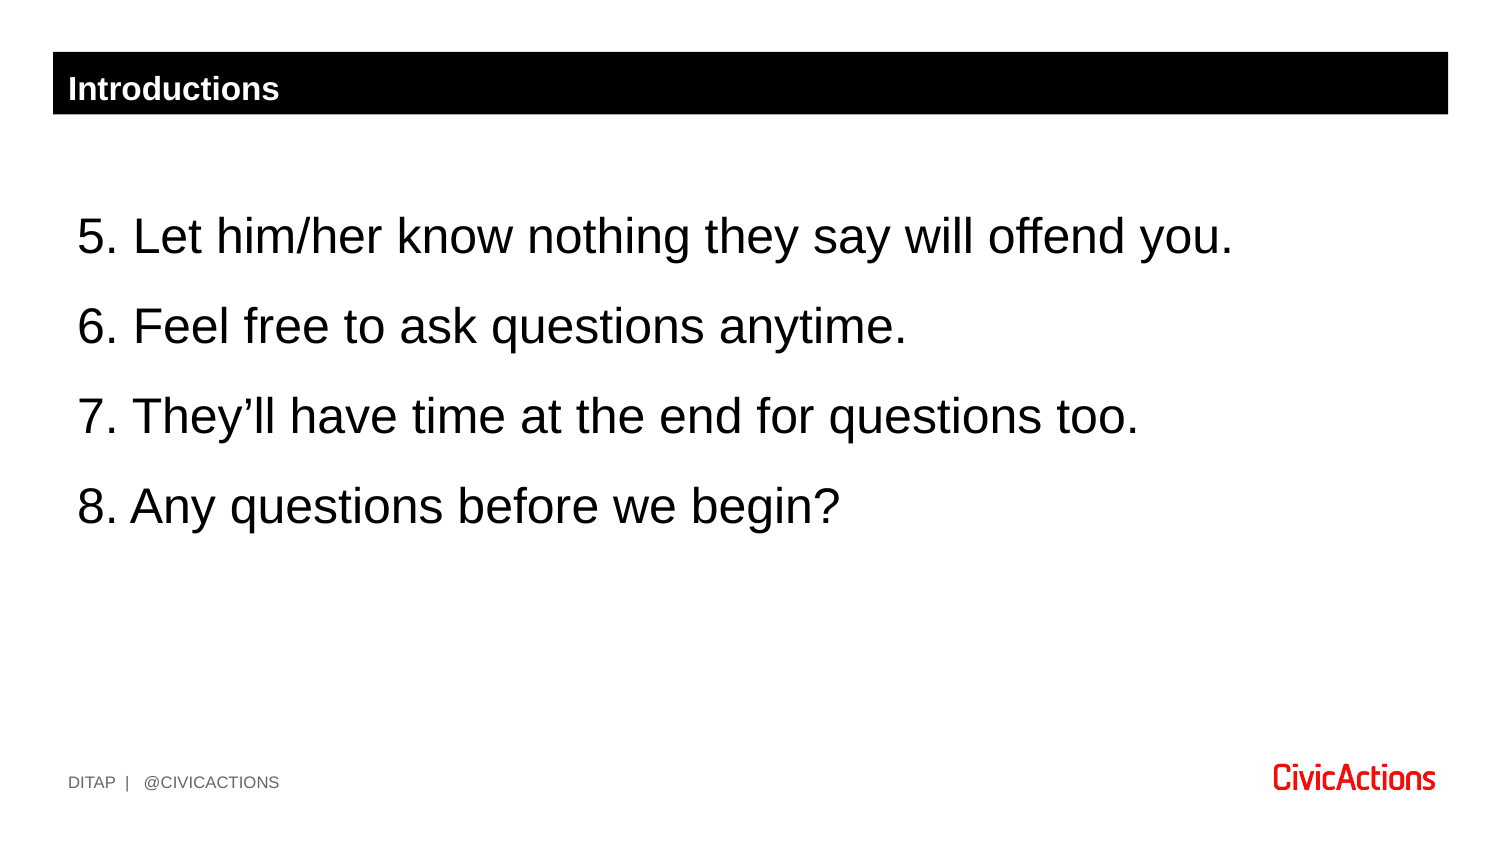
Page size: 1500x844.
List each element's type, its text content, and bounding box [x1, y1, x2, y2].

picture [1271, 758, 1438, 795]
title Introductions [53, 51, 1449, 115]
text_box 5. Let him/her know nothing they say will offend you. 6. Feel free to ask questions anytime. 7. They’ll have time at the end for questions too. 8. Any questions before we begin? [62, 158, 1449, 714]
